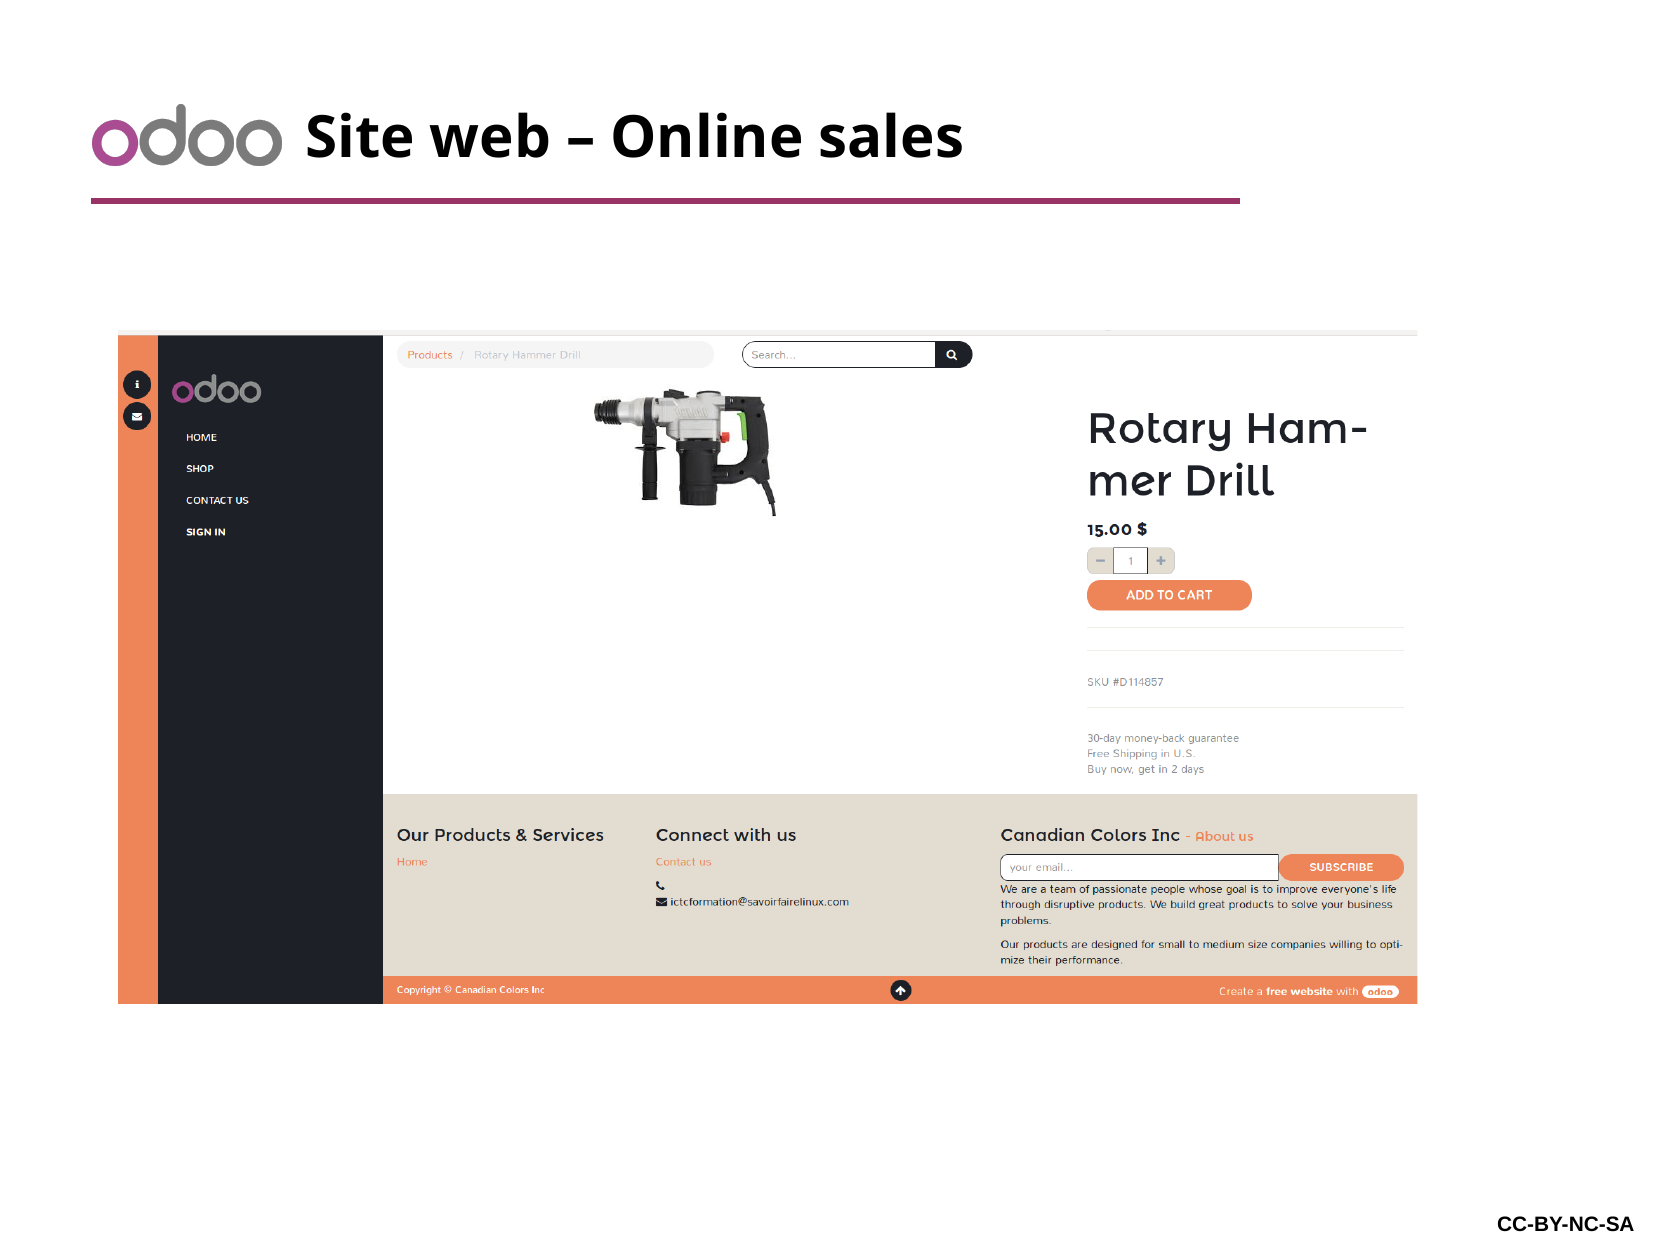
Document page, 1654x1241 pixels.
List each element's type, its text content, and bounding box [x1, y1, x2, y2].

title Site web – Online sales [305, 31, 1568, 239]
picture [118, 330, 1418, 1004]
picture [92, 104, 282, 166]
text_box CC-BY-NC-SA [1482, 1204, 1654, 1241]
